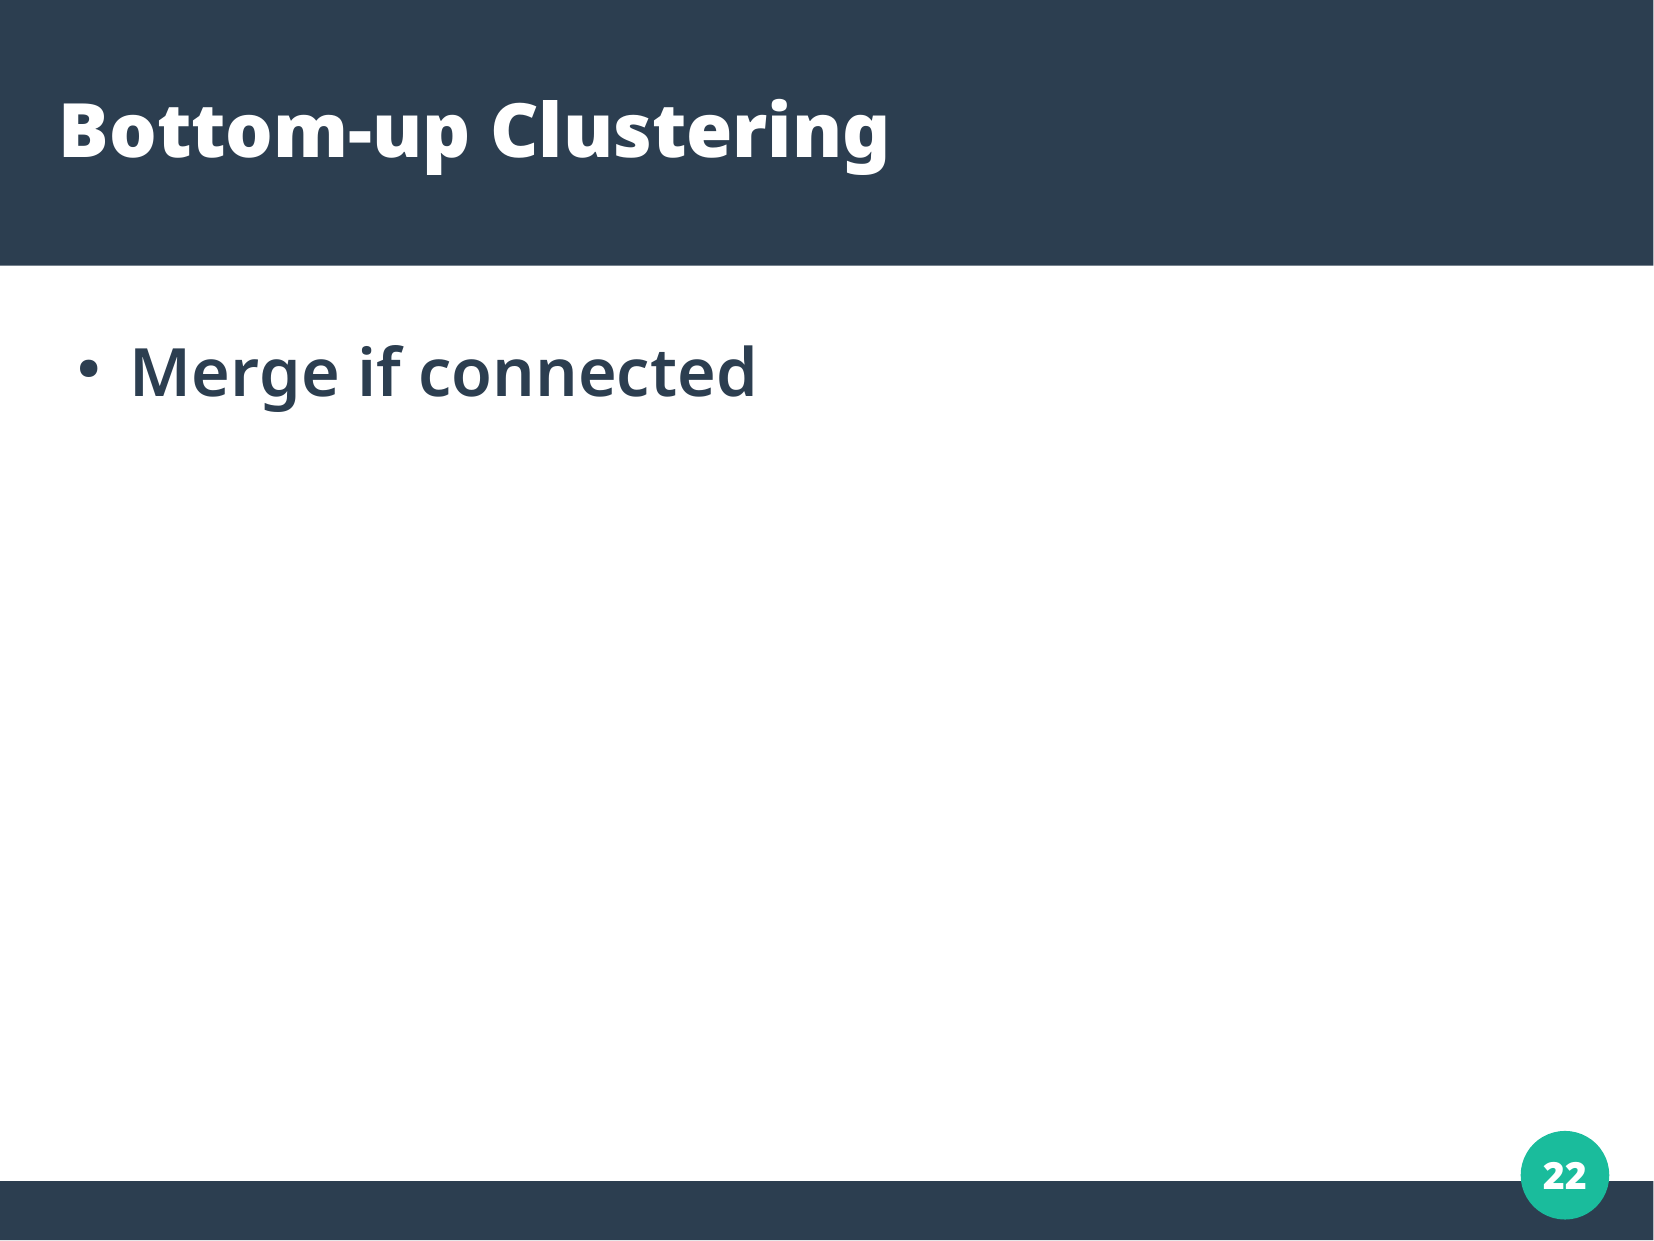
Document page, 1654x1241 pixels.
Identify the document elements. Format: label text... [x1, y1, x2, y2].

list Merge if connected [59, 324, 1595, 1152]
title Bottom-up Clustering [59, 49, 1595, 207]
